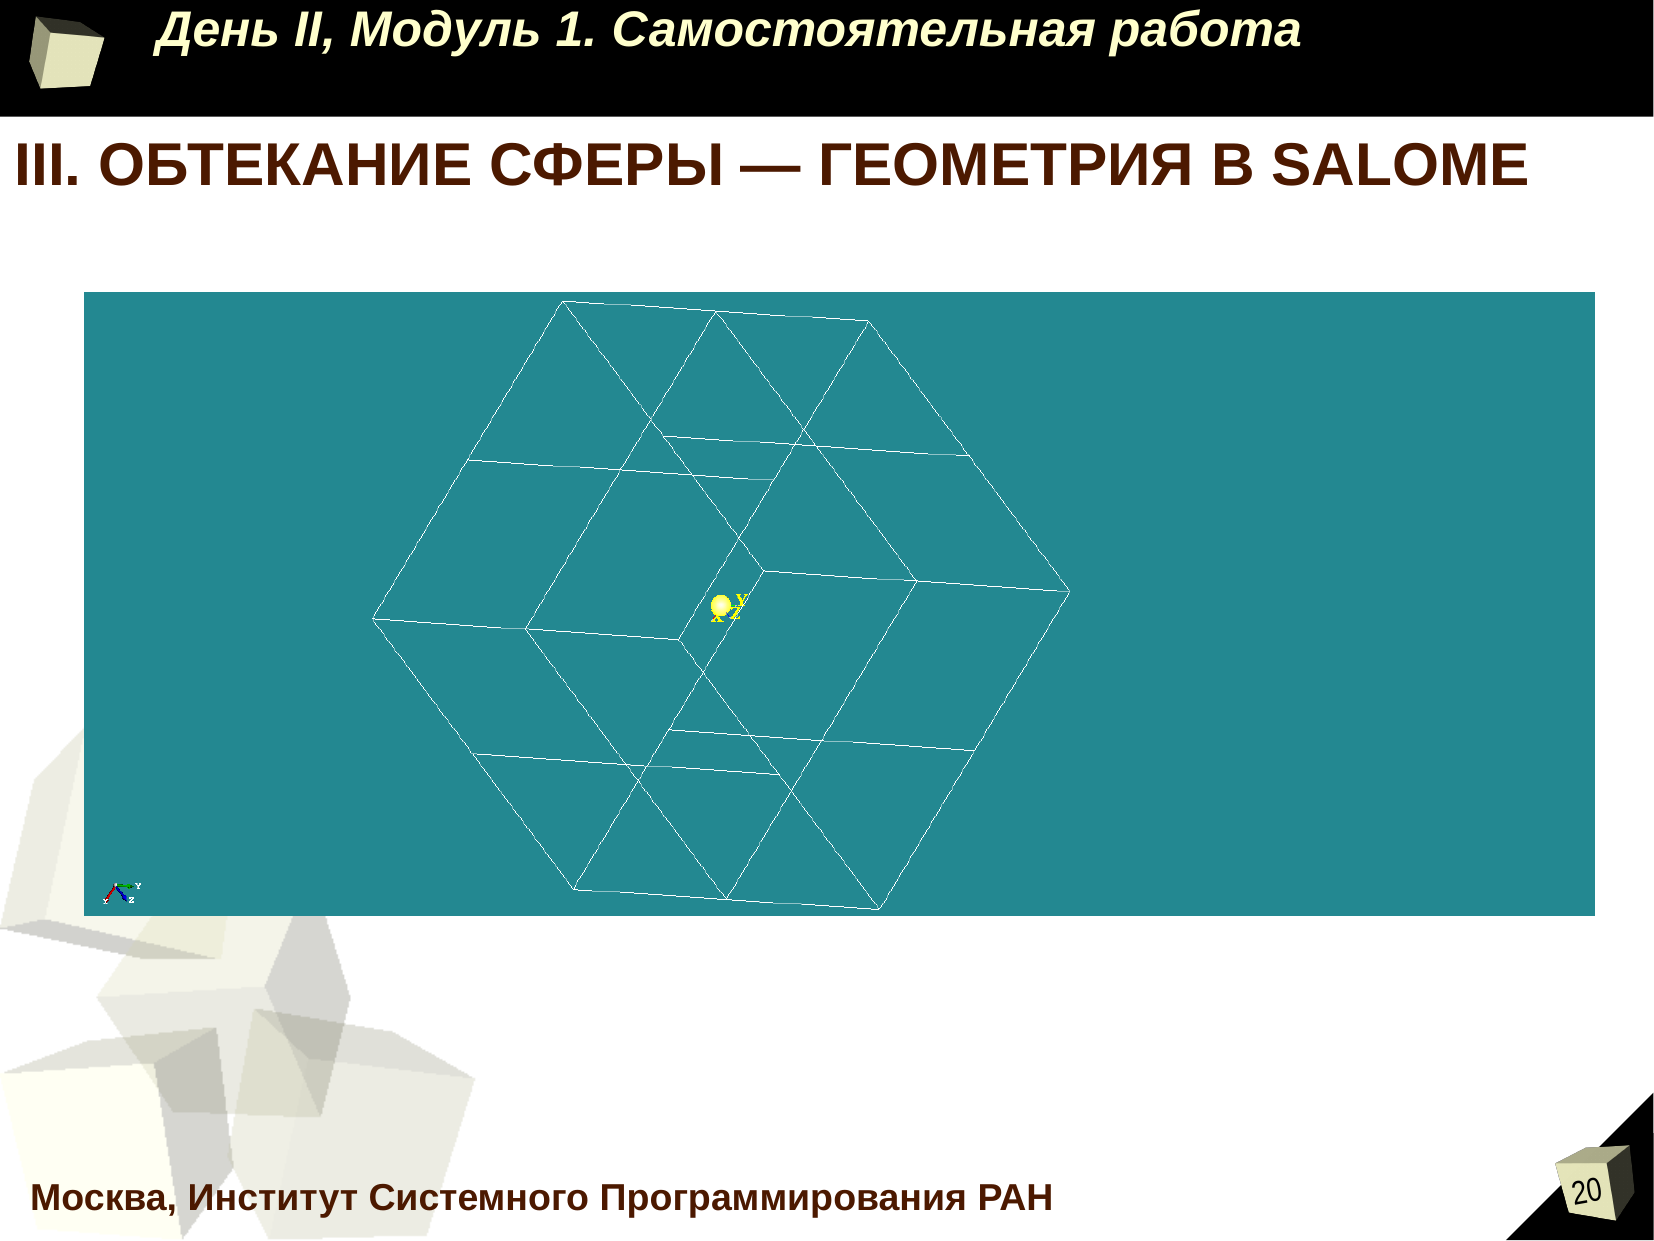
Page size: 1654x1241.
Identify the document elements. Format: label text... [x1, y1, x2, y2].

picture [0, 292, 1595, 1241]
picture [464, 1193, 472, 1198]
text_box III. ОБТЕКАНИЕ СФЕРЫ — ГЕОМЕТРИЯ В SALOME [0, 122, 1654, 213]
